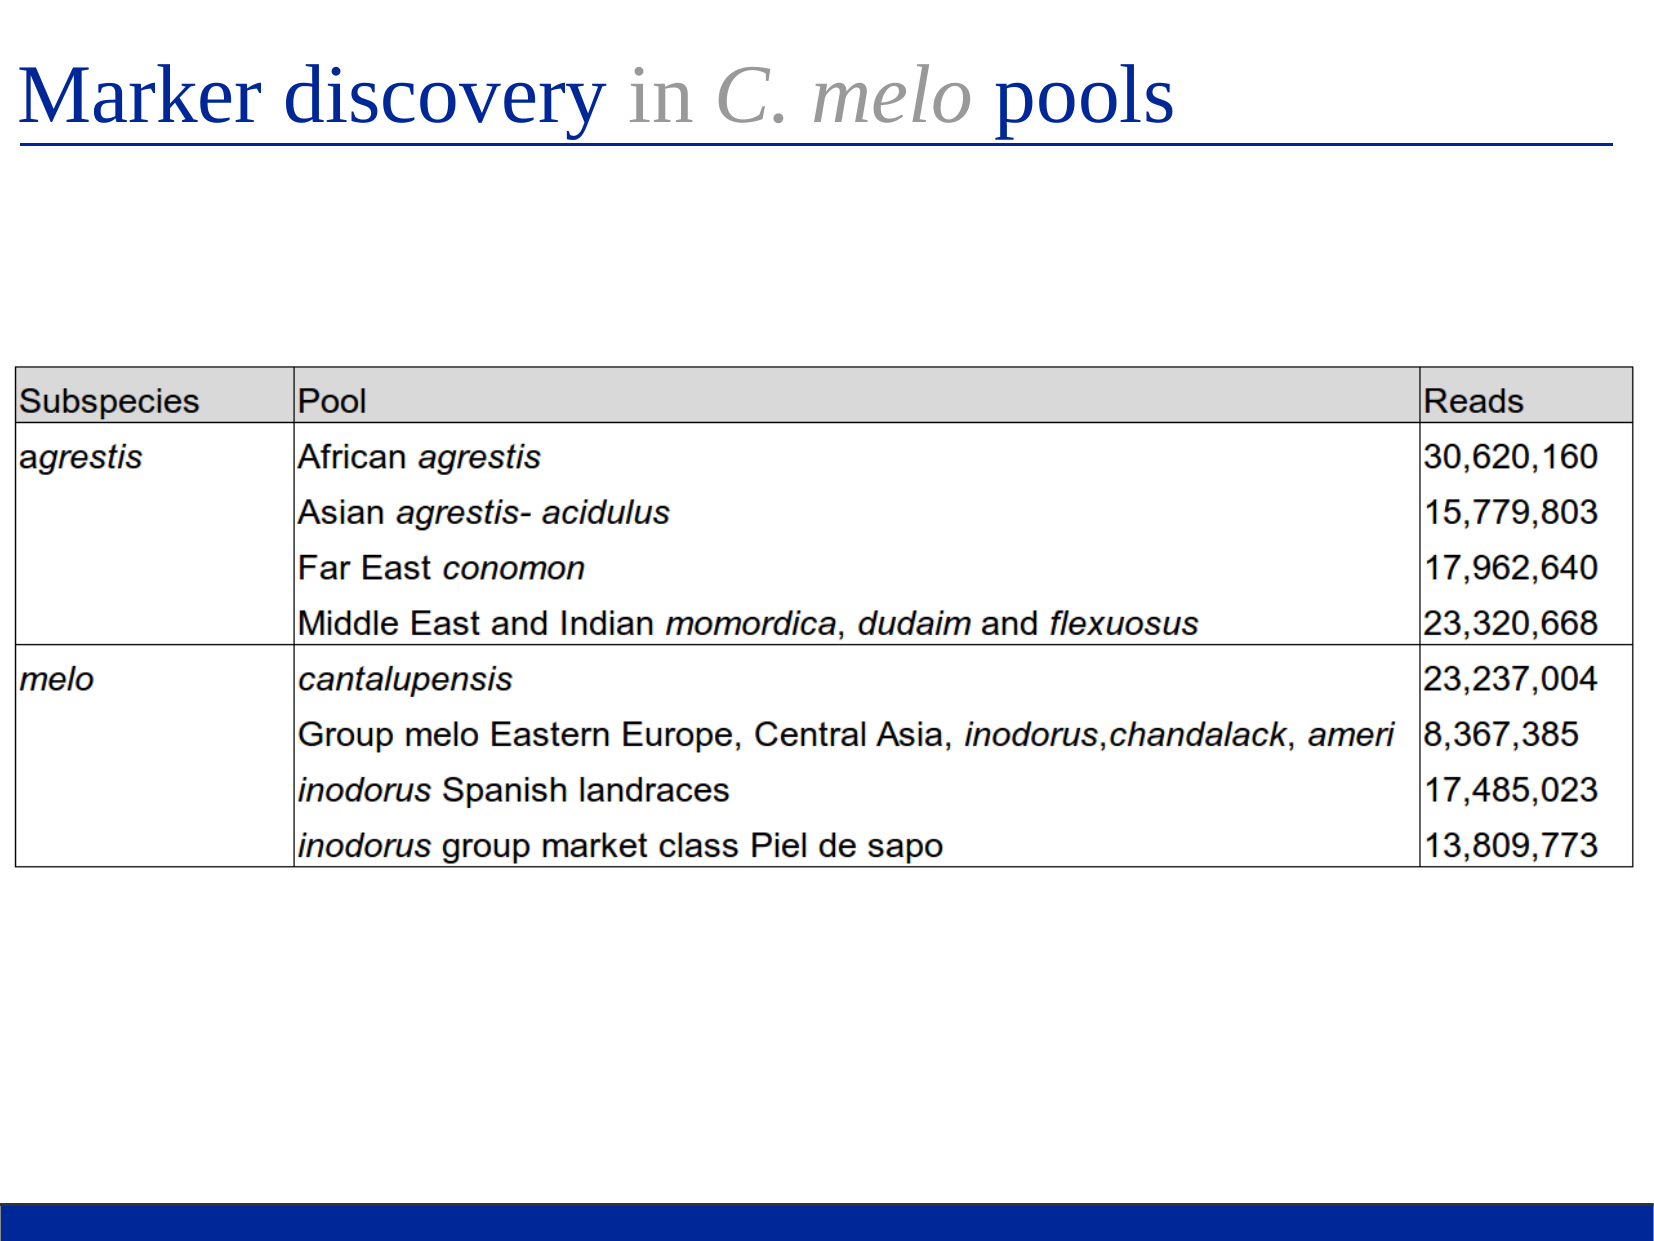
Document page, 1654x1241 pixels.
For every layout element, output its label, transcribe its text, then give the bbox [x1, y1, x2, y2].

title Marker discovery in C. melo pools [17, 0, 1589, 198]
picture [6, 360, 1640, 874]
